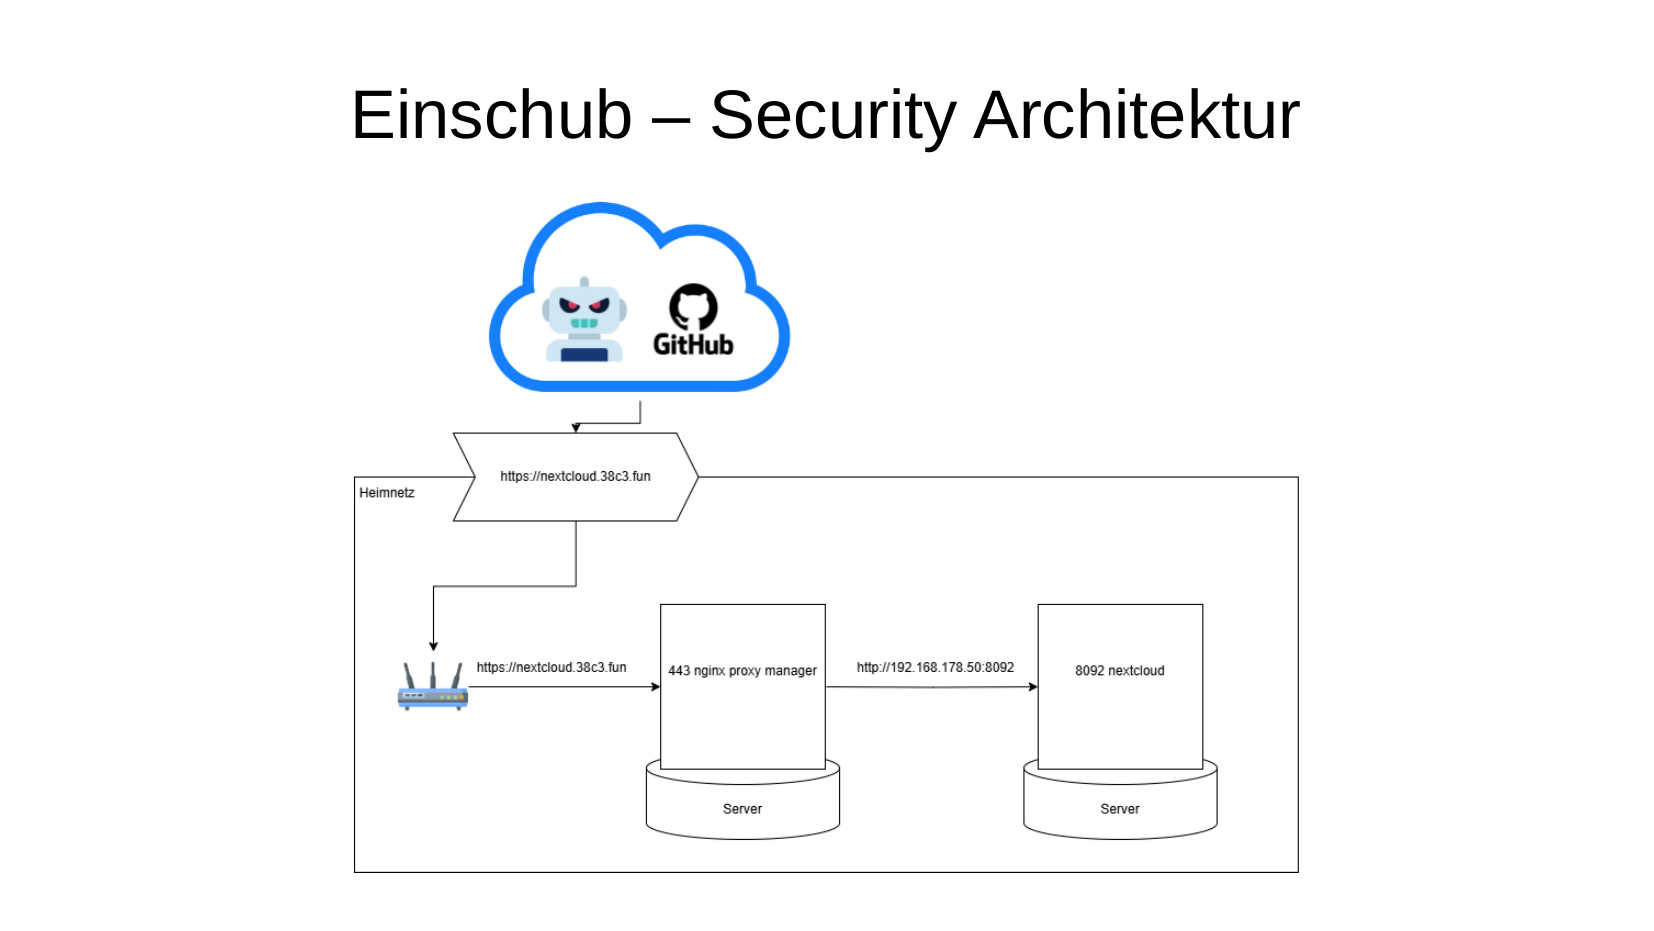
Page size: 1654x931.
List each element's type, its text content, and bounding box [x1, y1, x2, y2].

title Einschub – Security Architektur [82, 37, 1571, 193]
picture [354, 191, 1300, 873]
